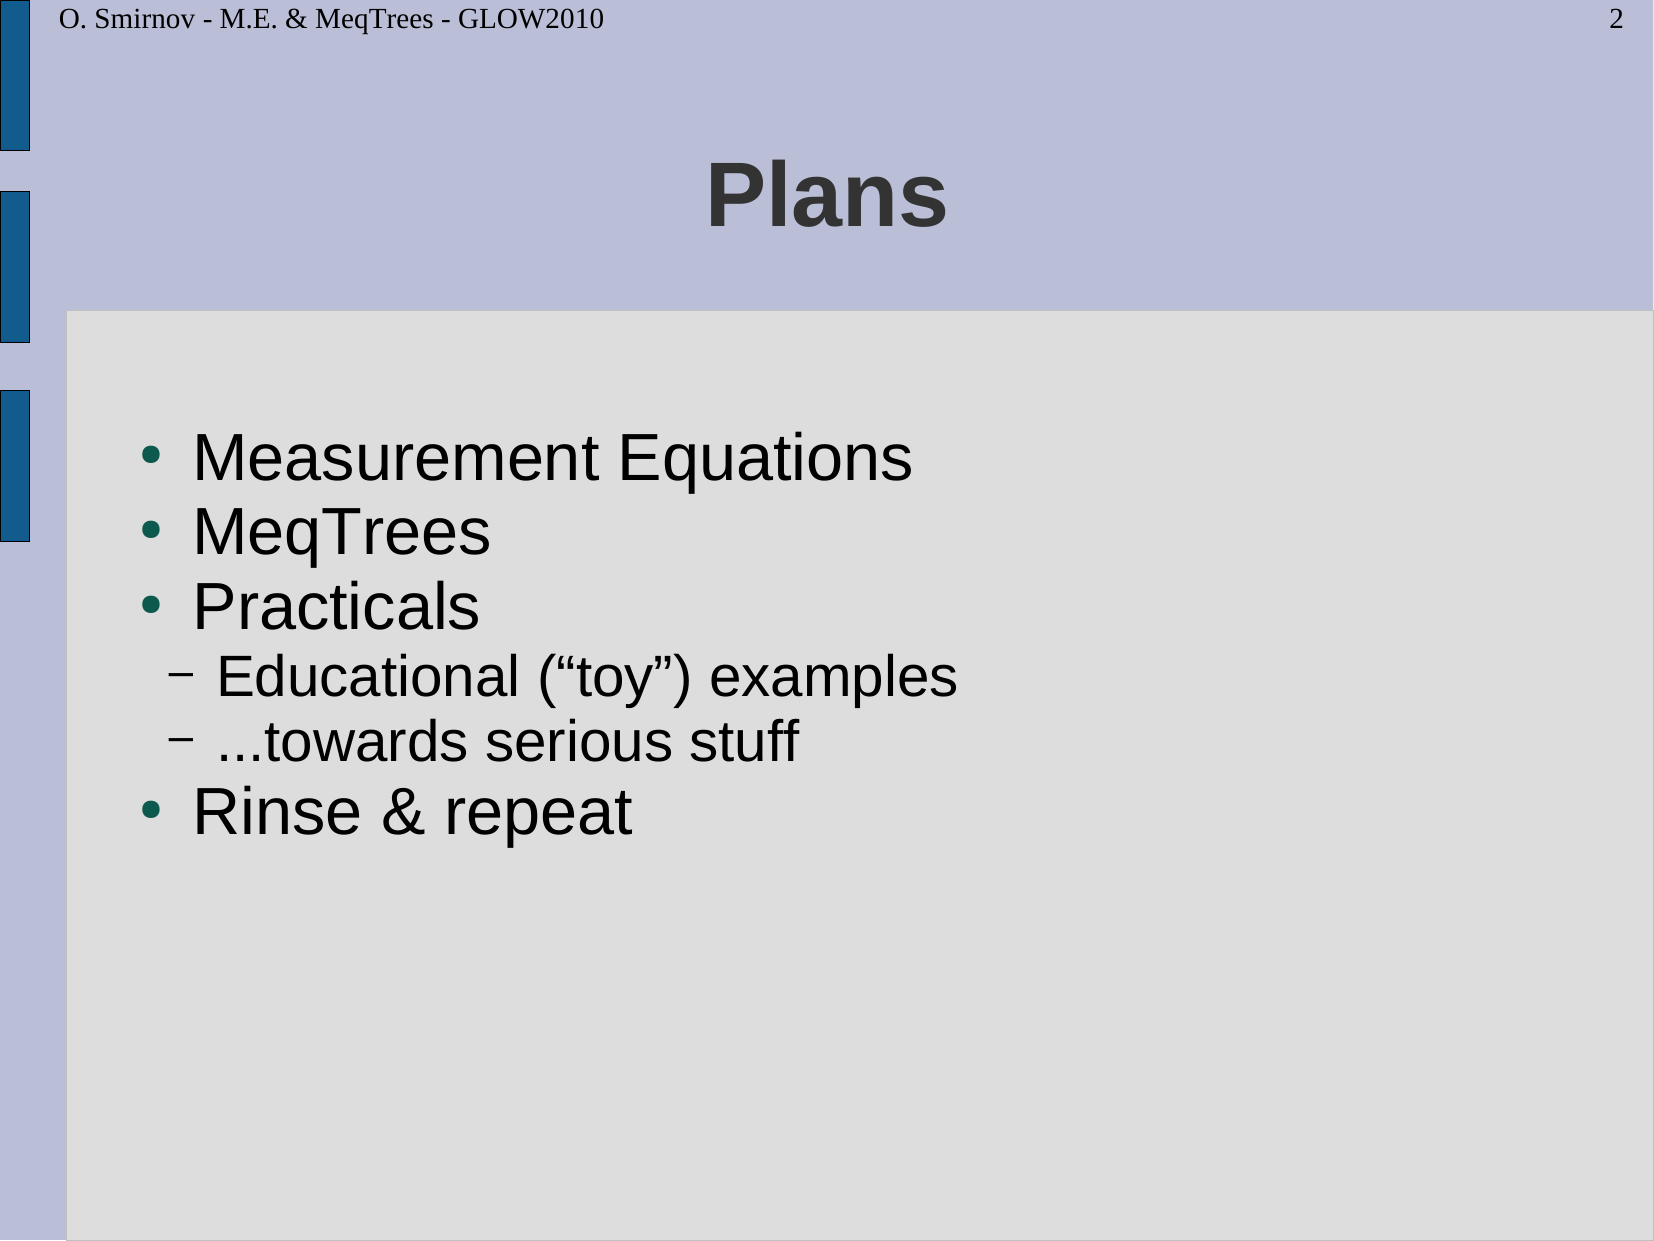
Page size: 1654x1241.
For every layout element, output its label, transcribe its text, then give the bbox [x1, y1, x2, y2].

title Plans [121, 91, 1534, 299]
list Measurement Equations MeqTrees Practicals Educational (“toy”) examples ...towards serious stuff Rinse & repeat [121, 344, 1534, 1164]
